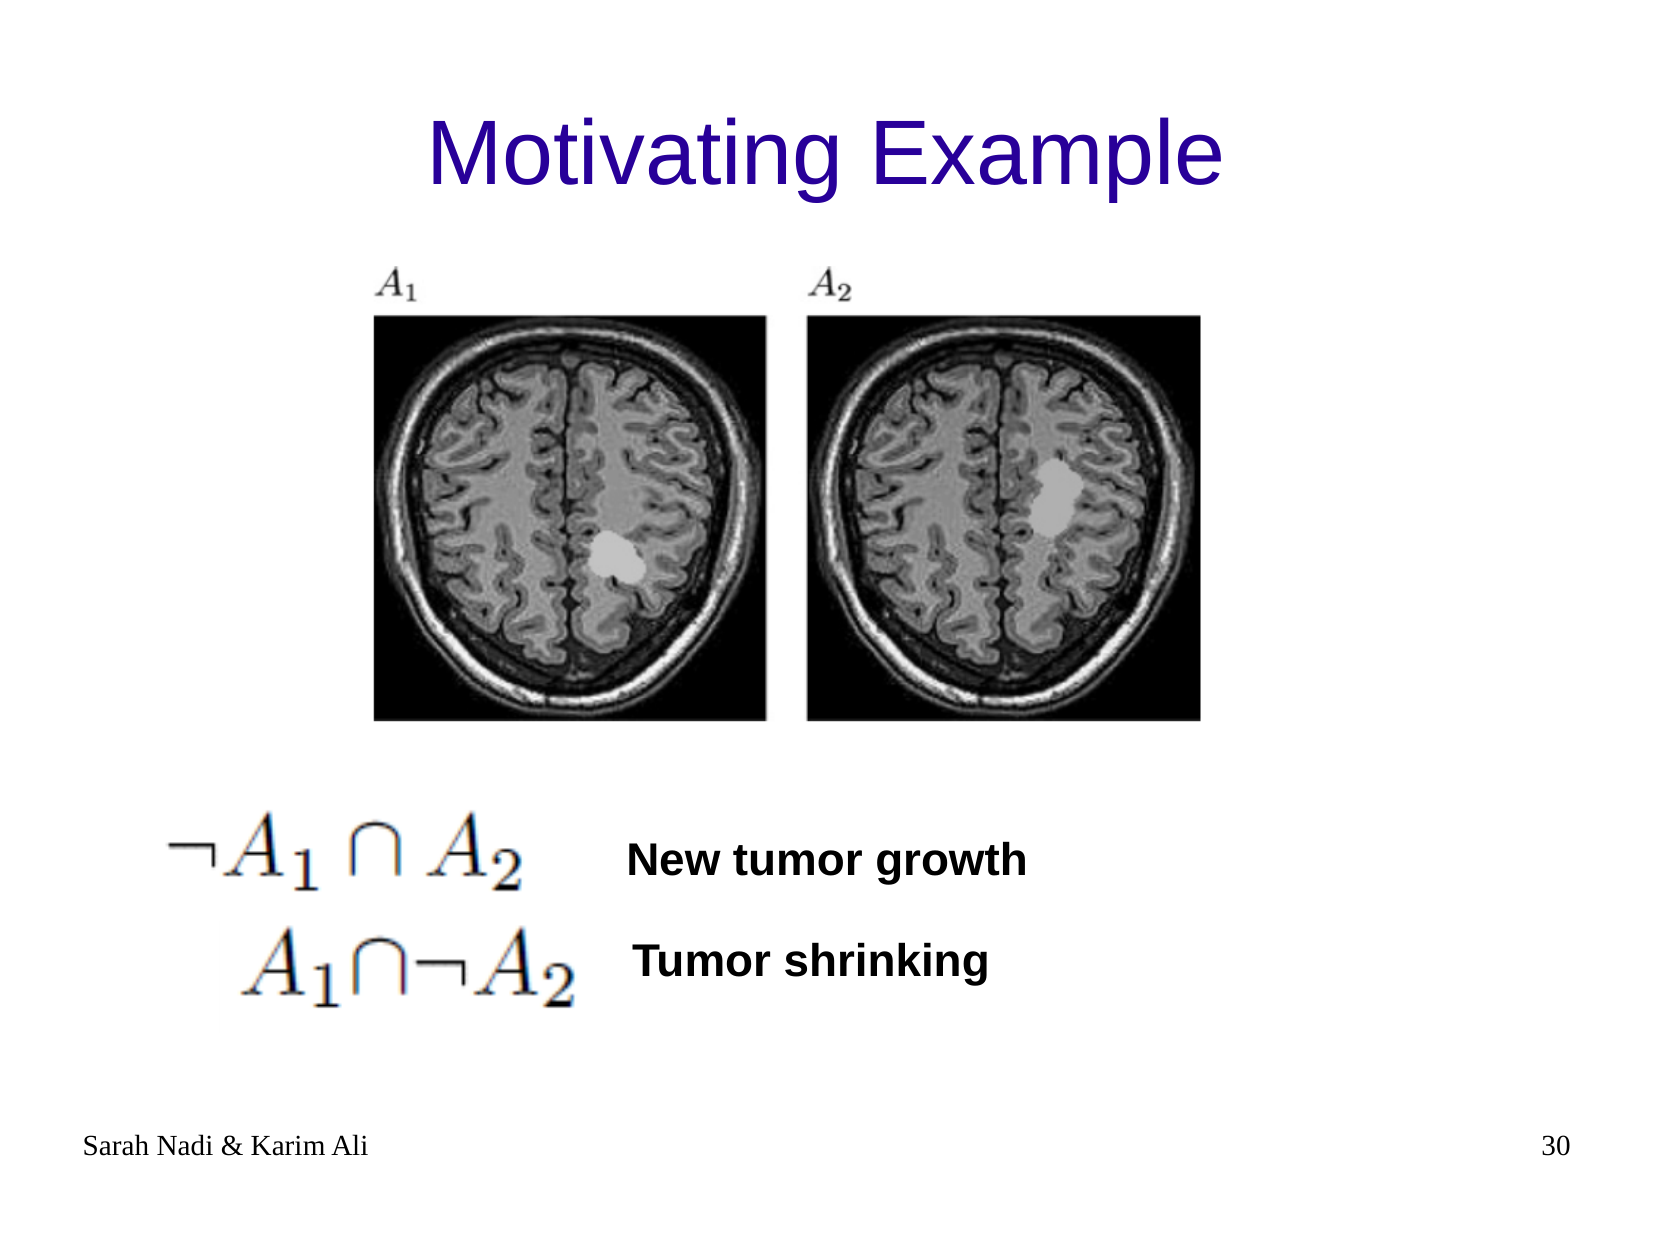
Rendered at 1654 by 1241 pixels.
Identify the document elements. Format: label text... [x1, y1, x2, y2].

picture [218, 921, 602, 1033]
title Motivating Example [82, 56, 1571, 250]
picture [147, 800, 562, 913]
picture [358, 265, 1211, 739]
text_box Tumor shrinking [617, 927, 1006, 994]
text_box New tumor growth [611, 826, 1043, 893]
